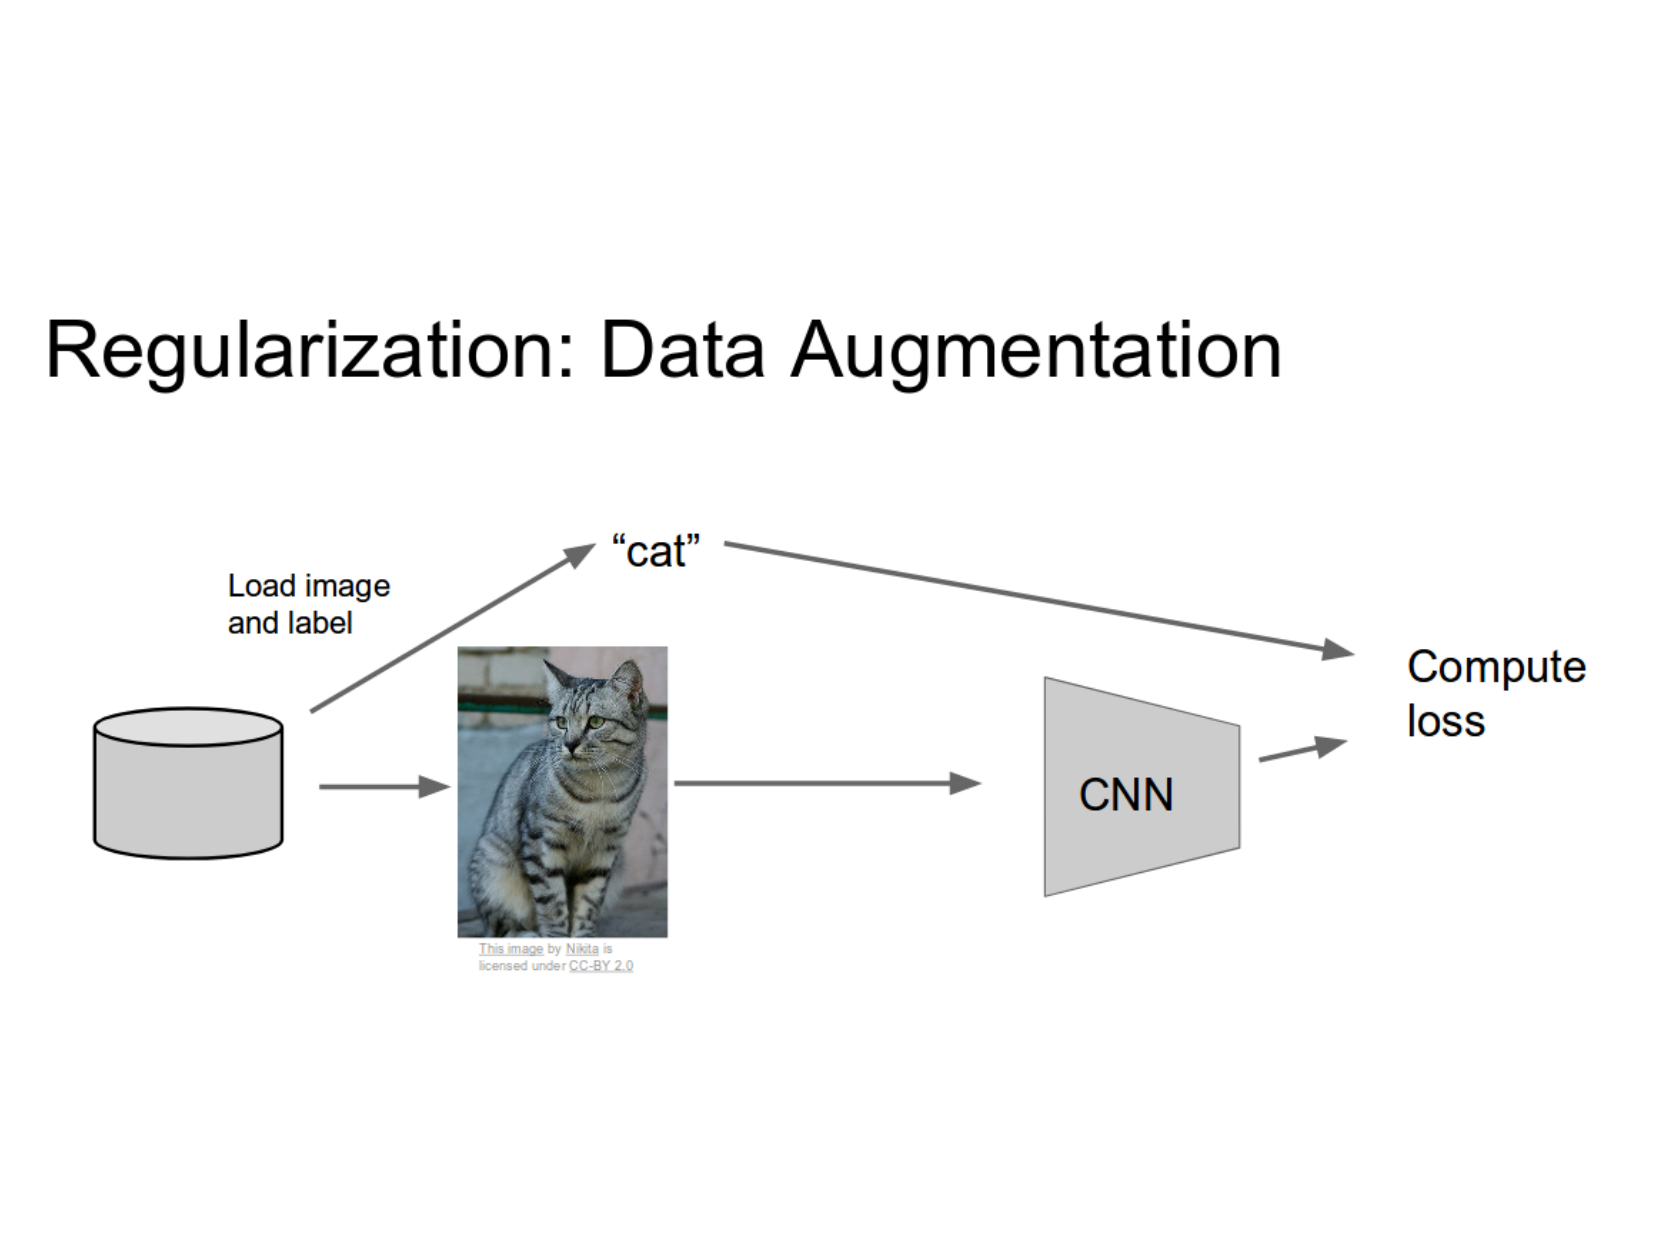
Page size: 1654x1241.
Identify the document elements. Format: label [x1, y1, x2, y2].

picture [21, 307, 1607, 1029]
